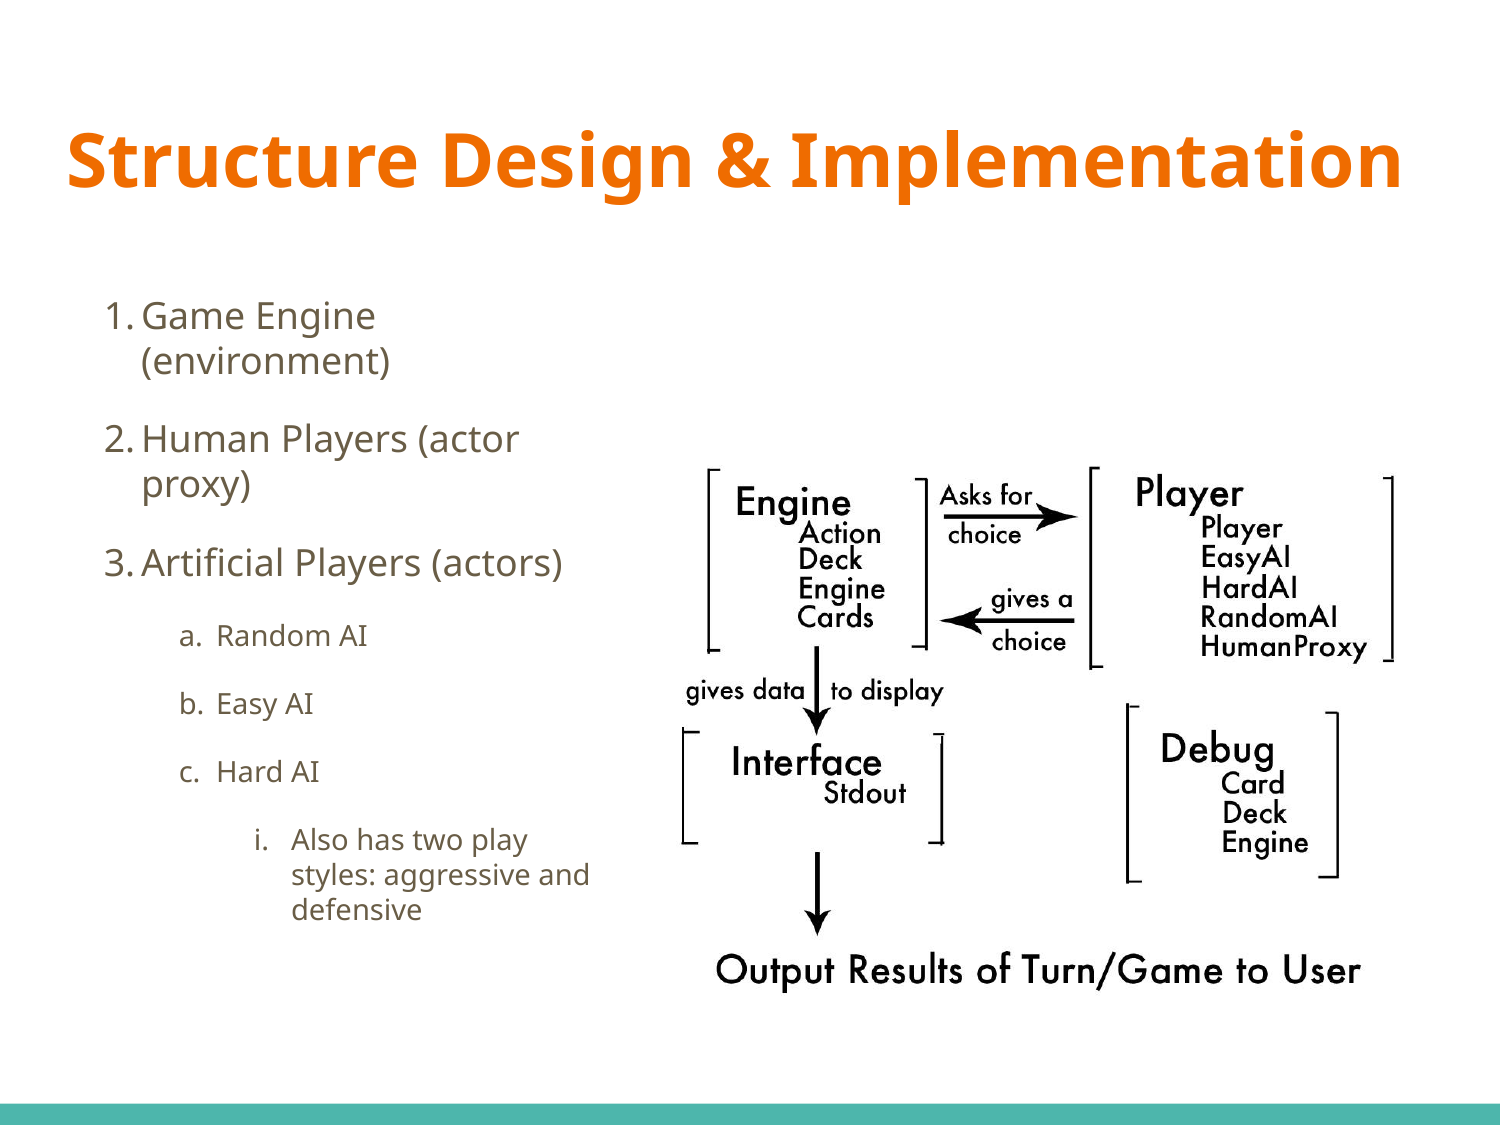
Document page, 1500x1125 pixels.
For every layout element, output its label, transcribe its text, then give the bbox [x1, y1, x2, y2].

list Game Engine (environment) Human Players (actor proxy) Artificial Players (actors) Random AI Easy AI Hard AI Also has two play styles: aggressive and defensive [51, 276, 608, 1000]
picture [657, 440, 1427, 1013]
title Structure Design & Implementation [51, 97, 1449, 252]
